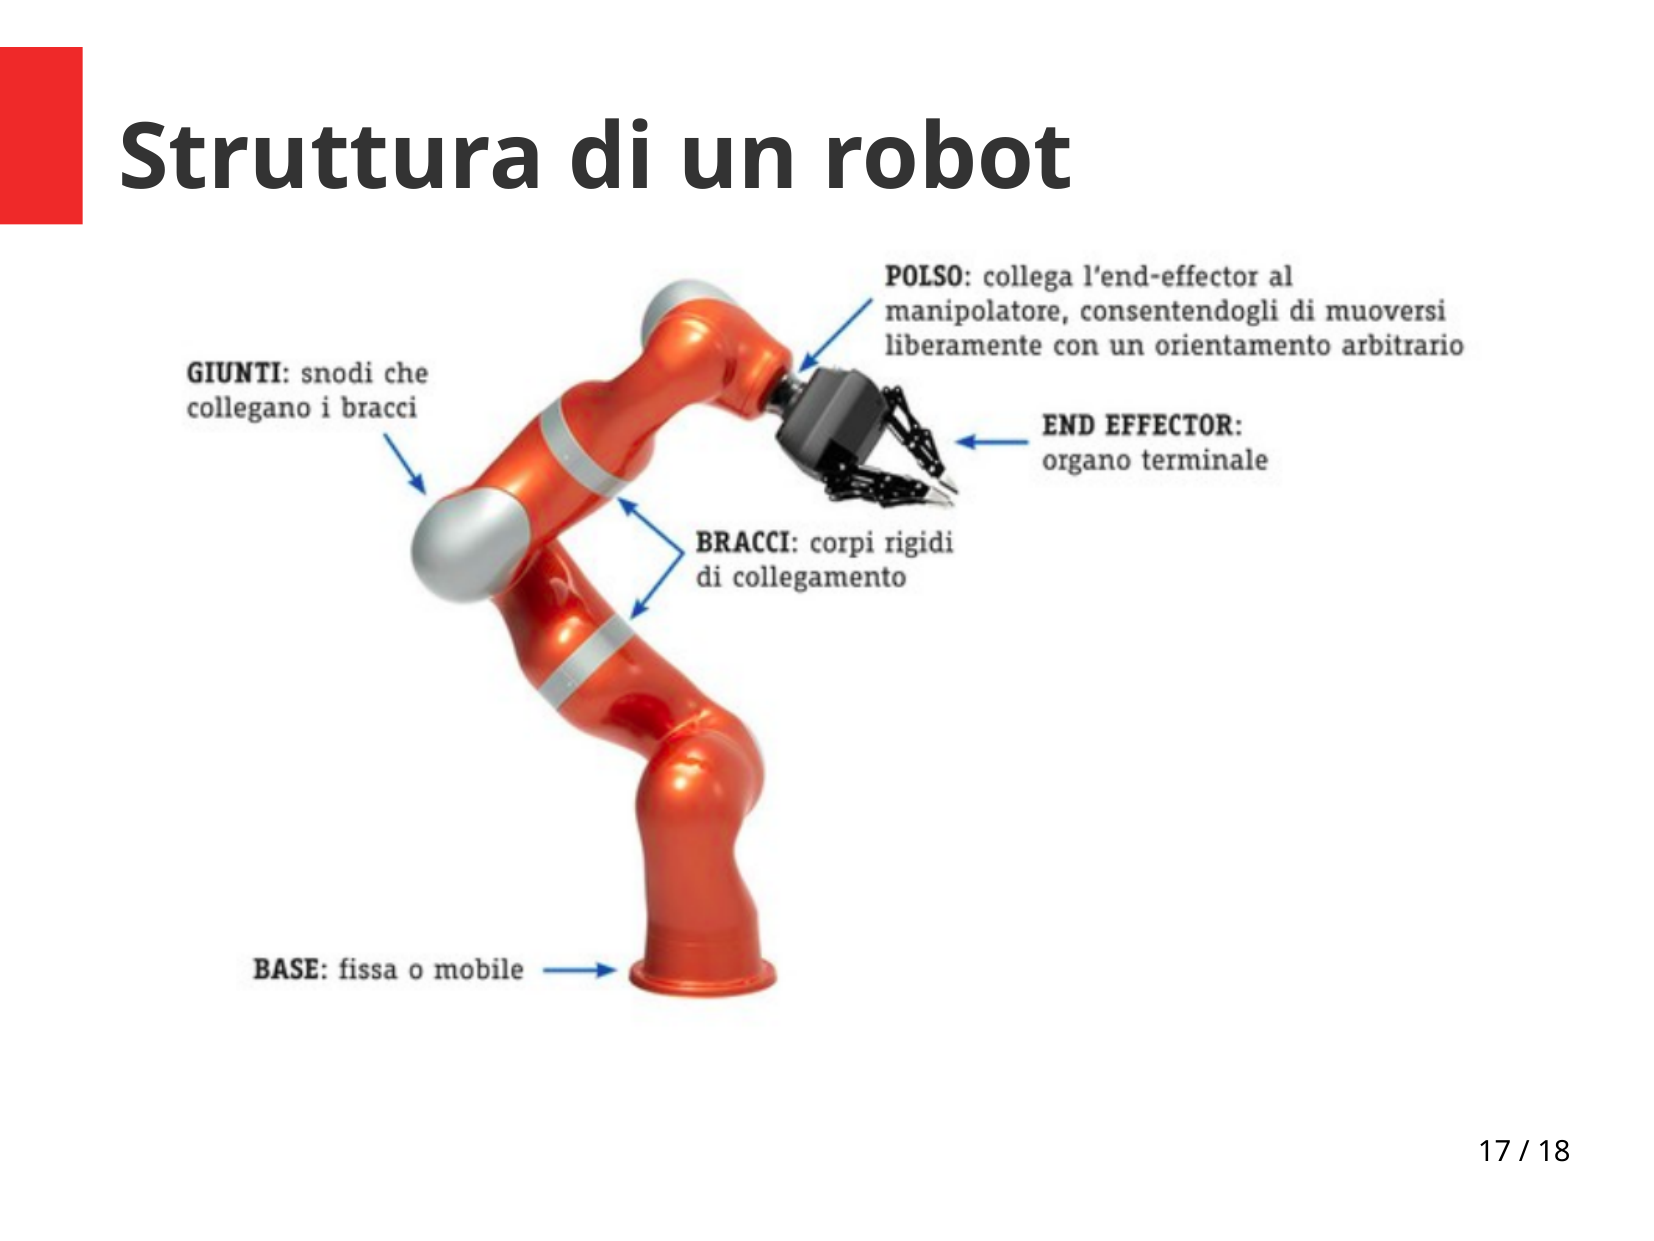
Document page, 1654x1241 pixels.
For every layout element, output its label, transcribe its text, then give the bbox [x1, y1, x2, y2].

picture [171, 214, 1486, 1030]
title Struttura di un robot [118, 49, 1571, 257]
